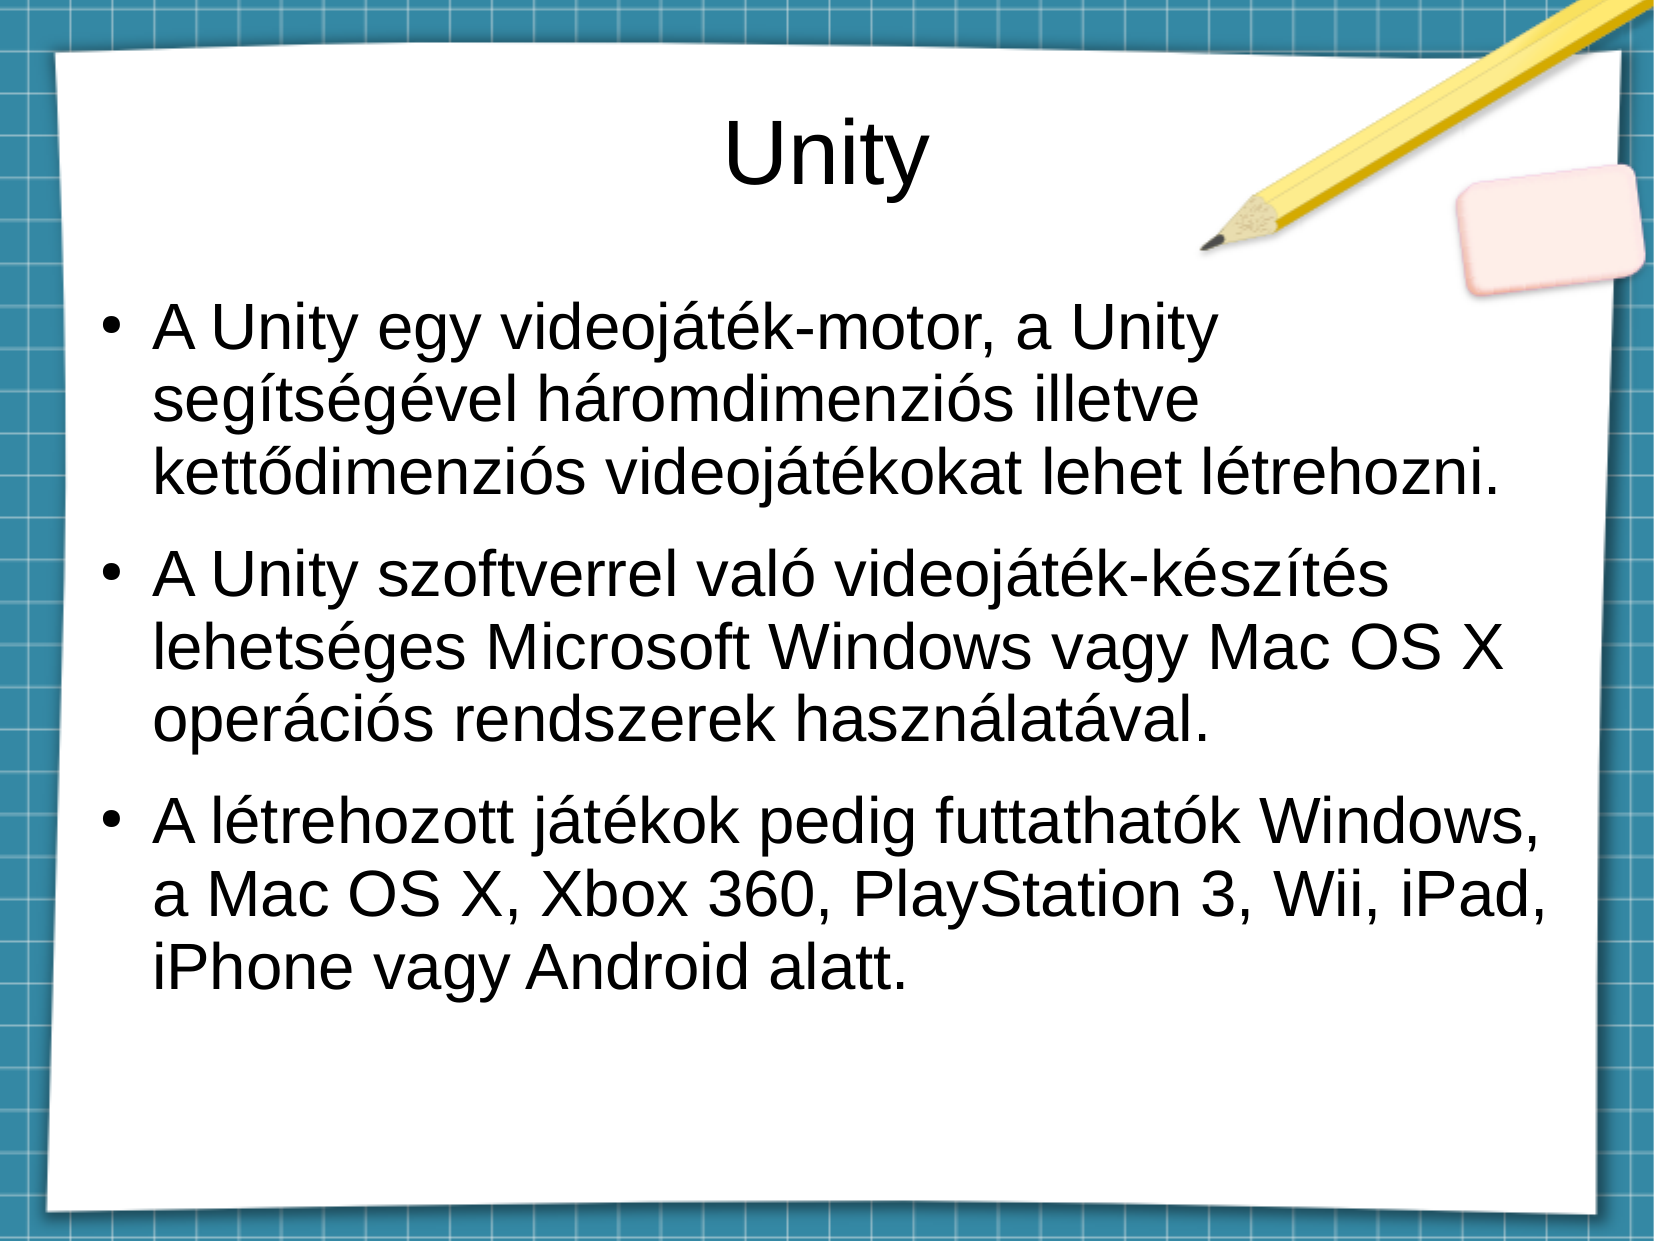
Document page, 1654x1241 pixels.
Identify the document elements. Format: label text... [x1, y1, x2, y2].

picture [0, 0, 1654, 1241]
title Unity [82, 49, 1571, 257]
list A Unity egy videojáték-motor, a Unity segítségével háromdimenziós illetve kettődimenziós videojátékokat lehet létrehozni. A Unity szoftverrel való videojáték-készítés lehetséges Microsoft Windows vagy Mac OS X operációs rendszerek használatával. A létrehozott játékok pedig futtathatók Windows, a Mac OS X, Xbox 360, PlayStation 3, Wii, iPad, iPhone vagy Android alatt. [82, 290, 1571, 1010]
